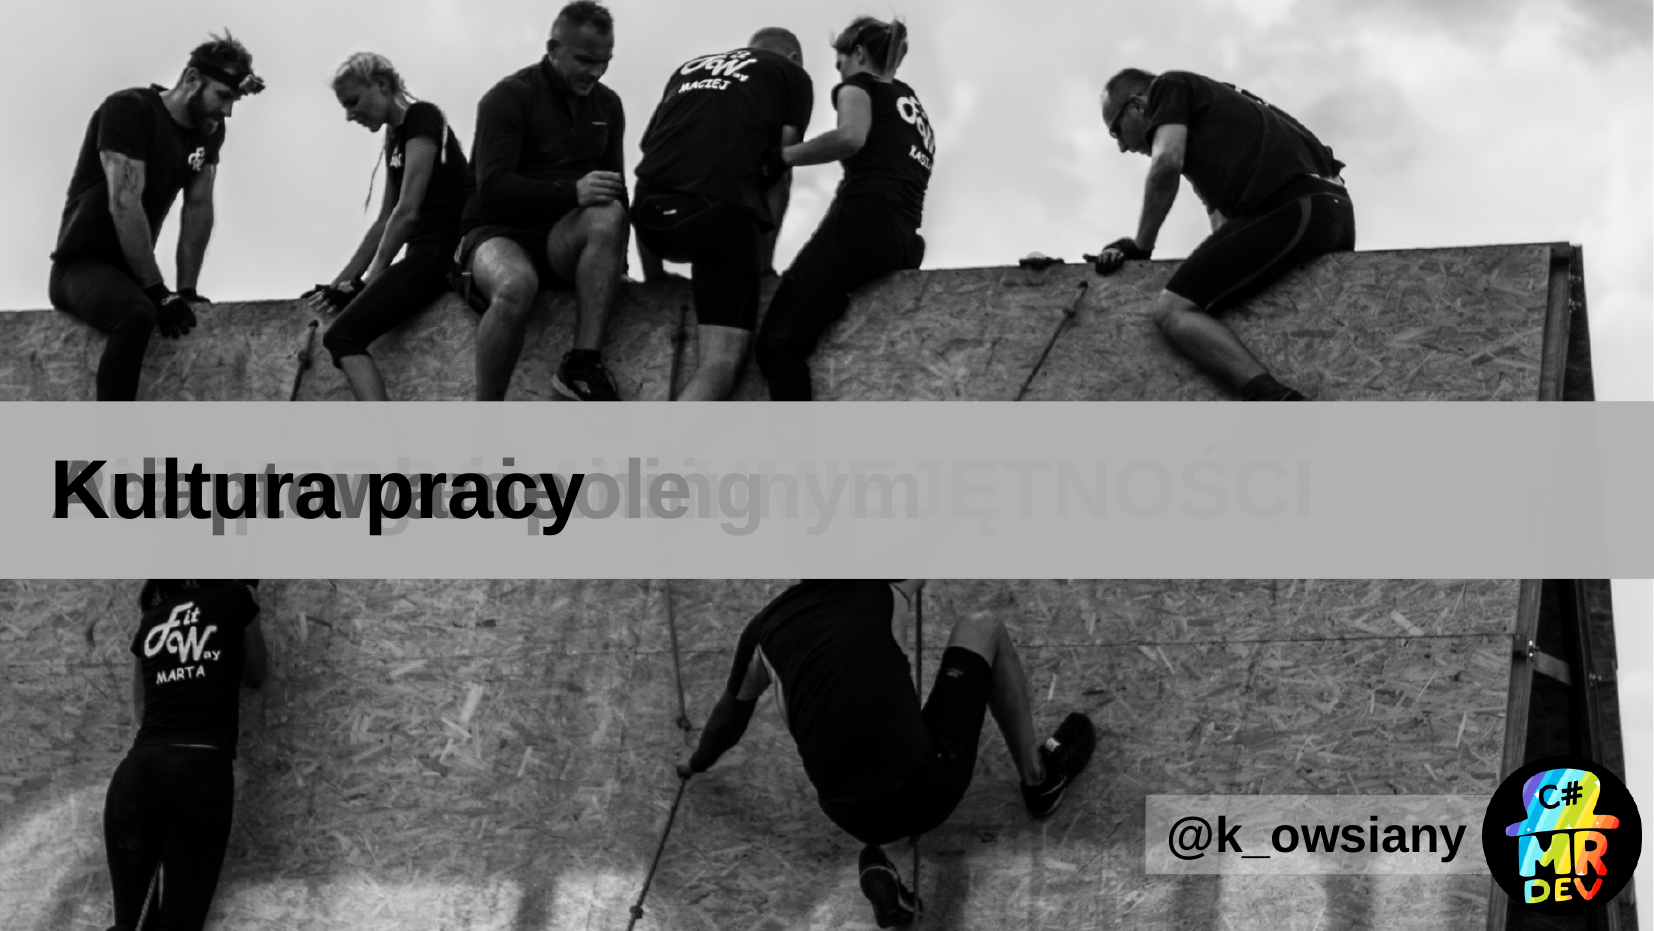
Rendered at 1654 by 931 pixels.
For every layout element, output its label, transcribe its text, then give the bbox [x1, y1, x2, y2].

text_box Kultura pracy [0, 401, 1654, 579]
picture [0, 0, 1654, 401]
text_box @k_owsiany [1145, 795, 1482, 875]
picture [0, 579, 1654, 931]
